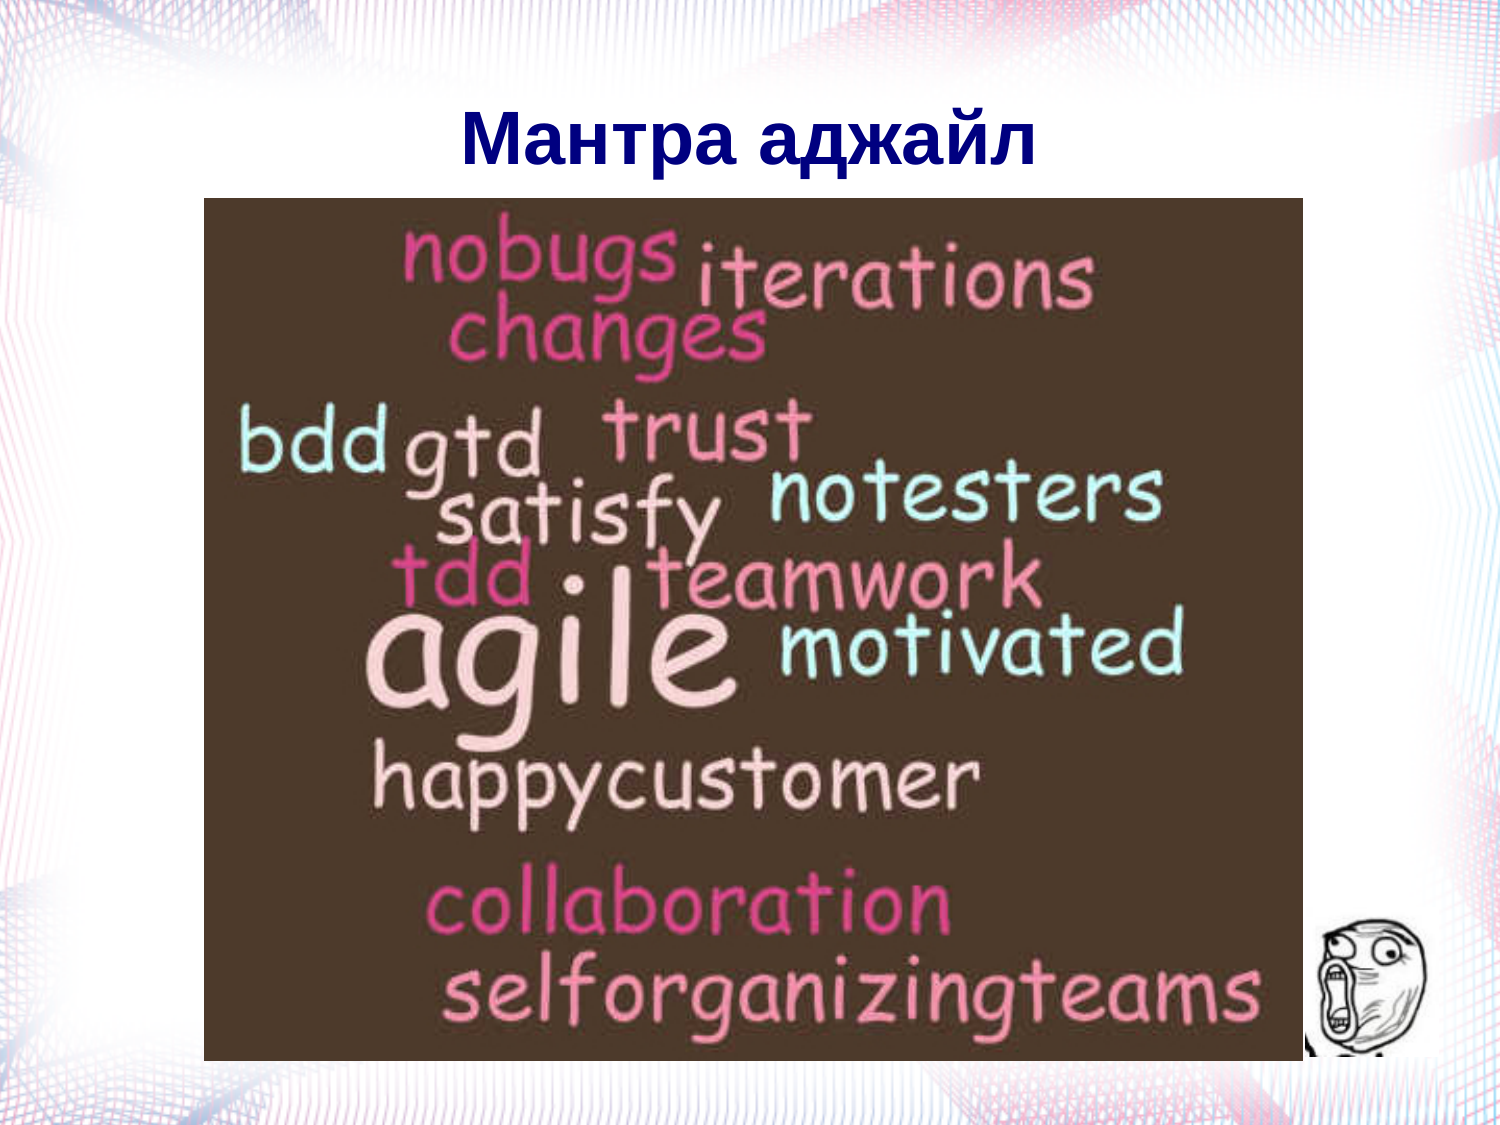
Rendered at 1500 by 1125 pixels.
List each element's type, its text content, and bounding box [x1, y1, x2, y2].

title Мантра аджайл [75, 44, 1425, 233]
picture [0, 0, 1500, 1125]
